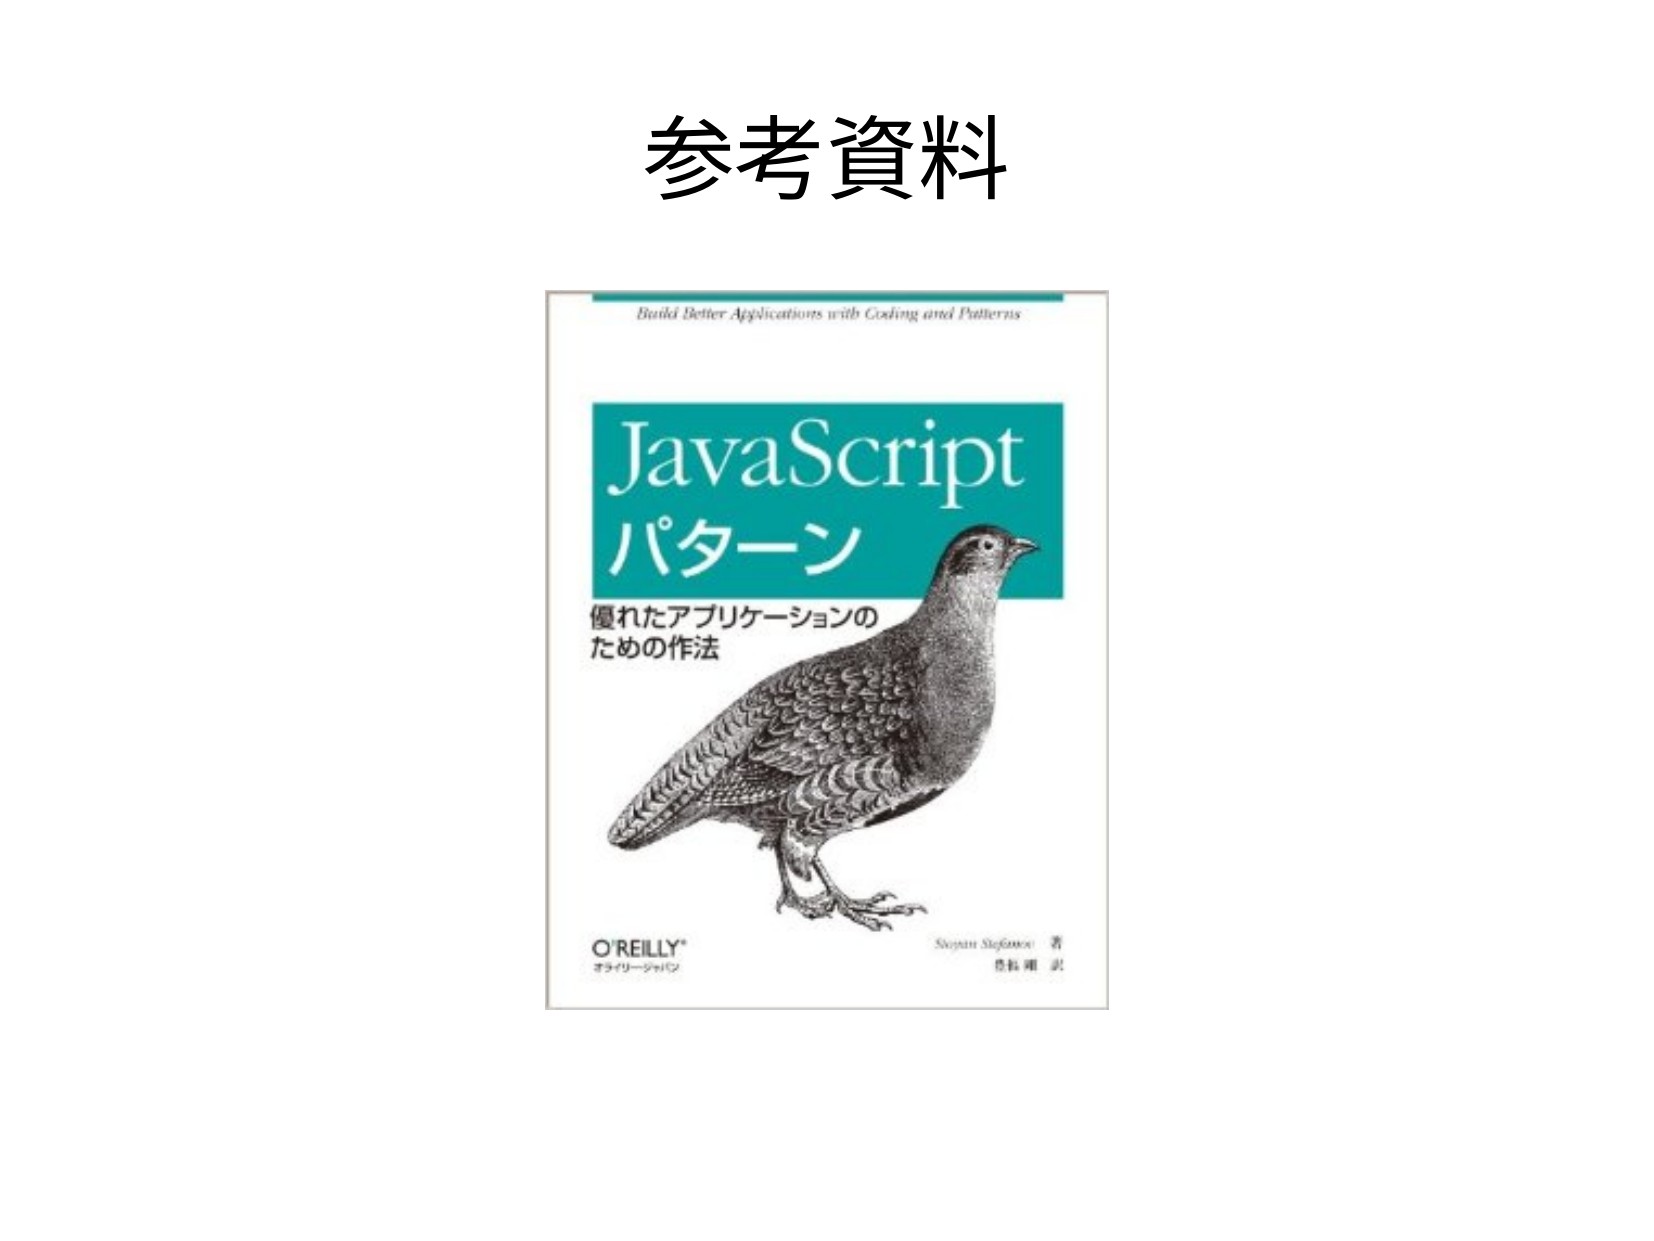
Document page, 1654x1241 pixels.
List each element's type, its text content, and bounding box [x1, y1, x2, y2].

picture [545, 290, 1109, 1010]
title 参考資料 [82, 49, 1571, 257]
